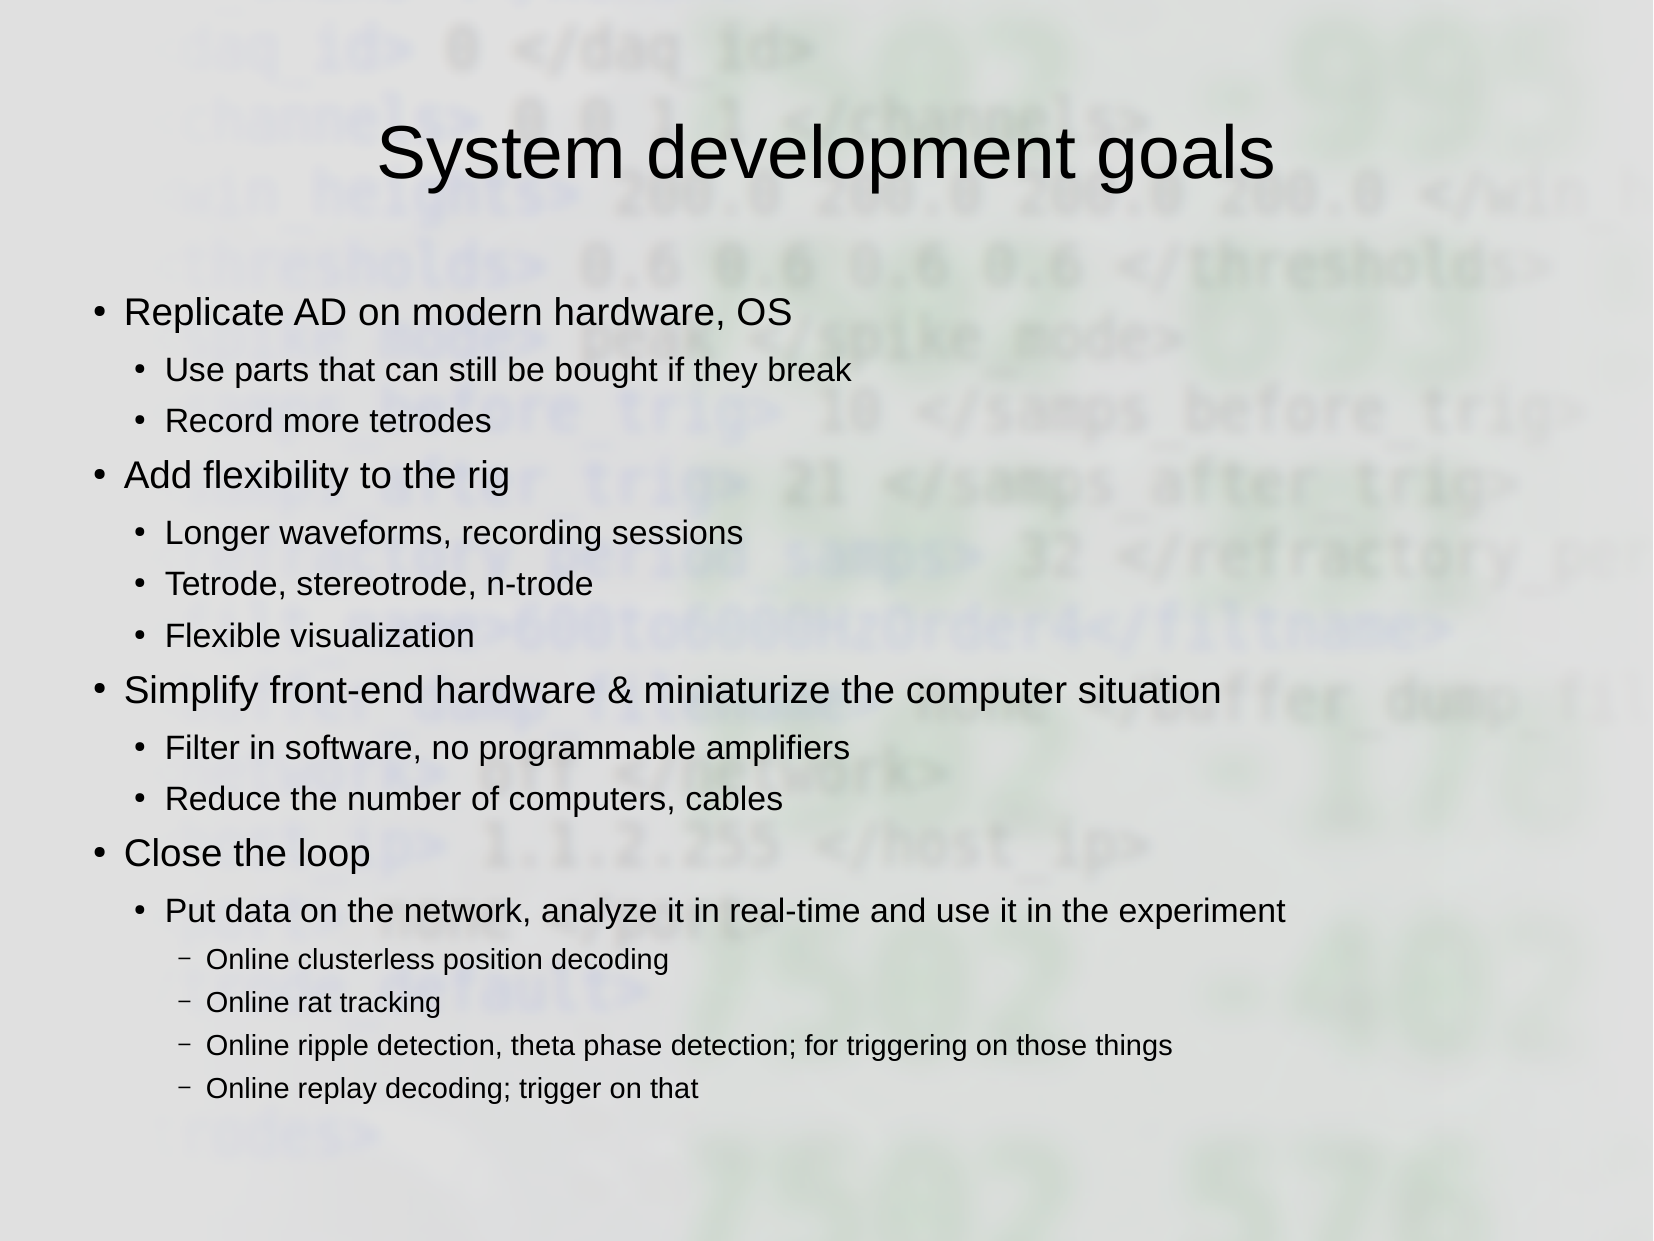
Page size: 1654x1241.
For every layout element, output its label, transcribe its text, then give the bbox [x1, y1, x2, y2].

picture [0, 0, 1654, 1241]
list Replicate AD on modern hardware, OS Use parts that can still be bought if they break Record more tetrodes Add flexibility to the rig Longer waveforms, recording sessions Tetrode, stereotrode, n-trode Flexible visualization Simplify front-end hardware & miniaturize the computer situation Filter in software, no programmable amplifiers Reduce the number of computers, cables Close the loop Put data on the network, analyze it in real-time and use it in the experiment Online clusterless position decoding Online rat tracking Online ripple detection, theta phase detection; for triggering on those things Online replay decoding; trigger on that [82, 290, 1571, 1109]
title System development goals [82, 49, 1571, 257]
